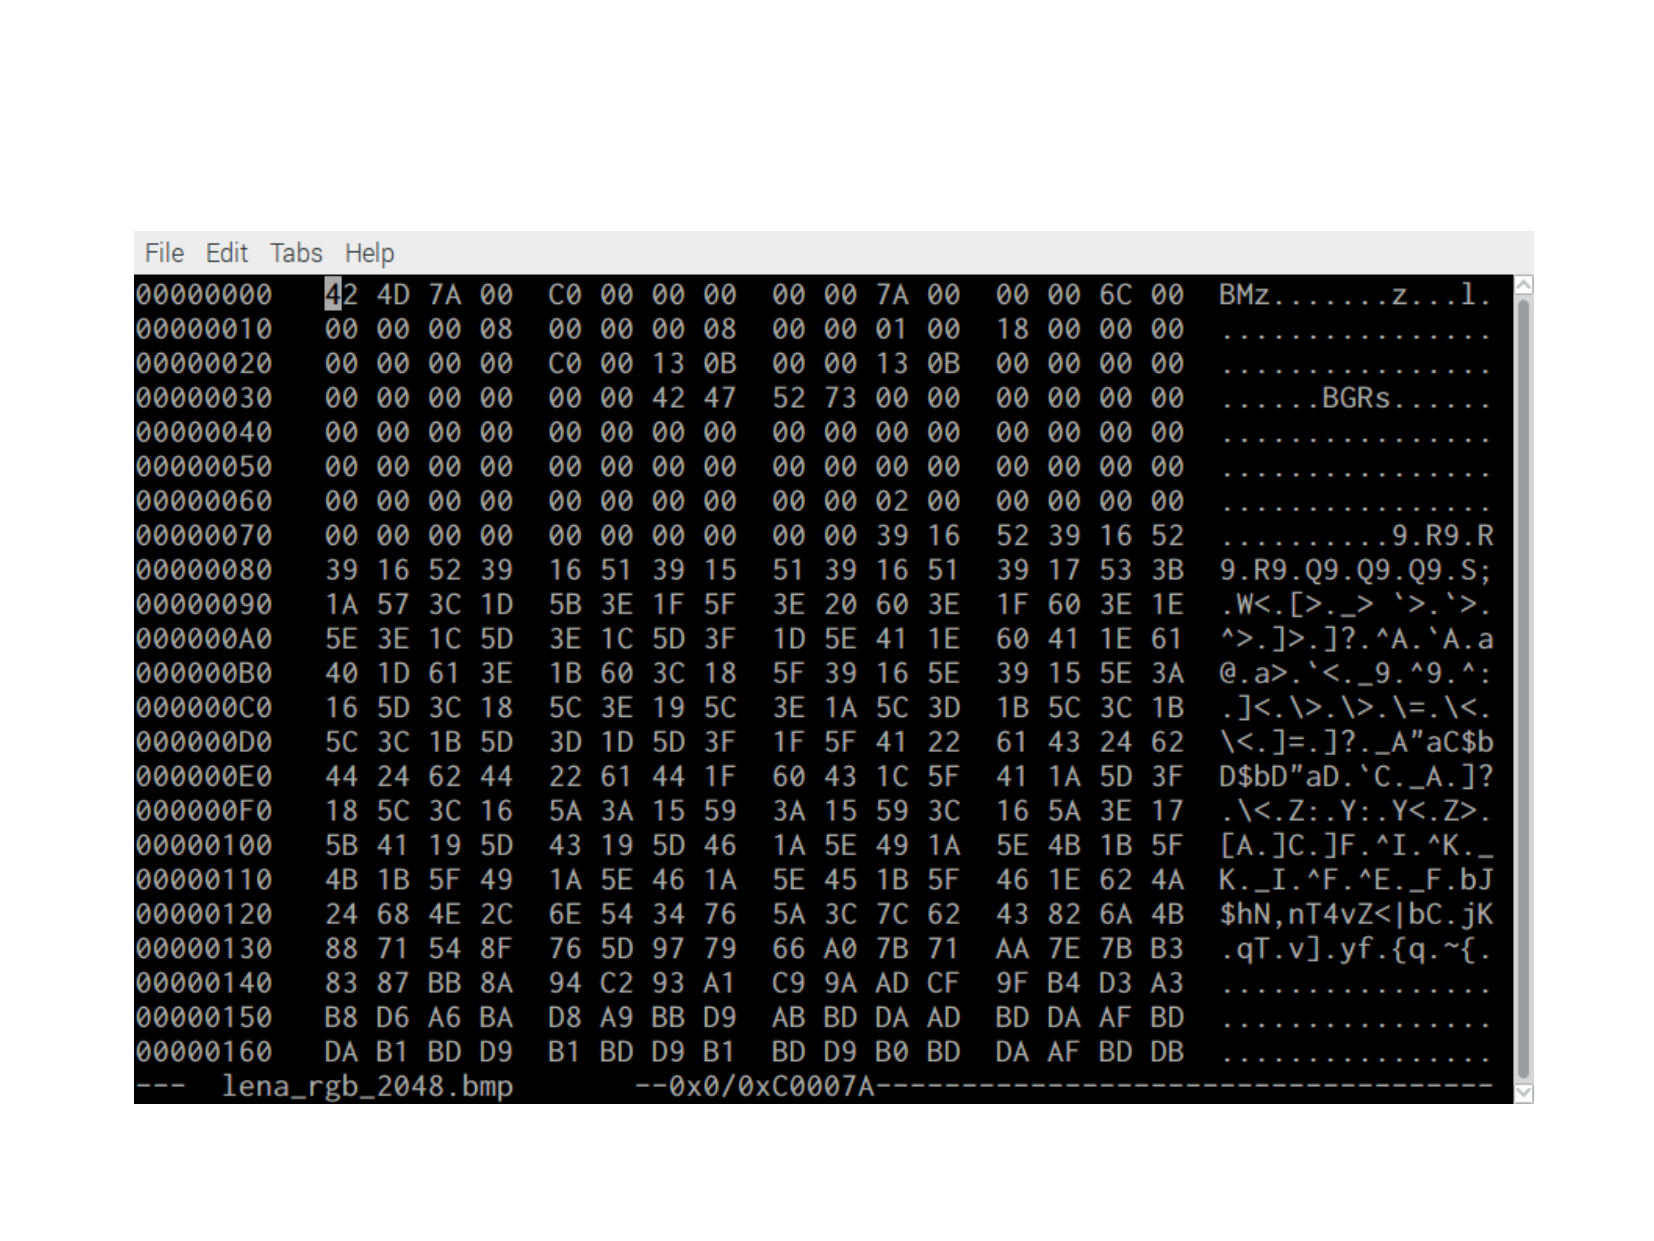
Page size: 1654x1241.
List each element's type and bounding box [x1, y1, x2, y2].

picture [134, 231, 1534, 1104]
